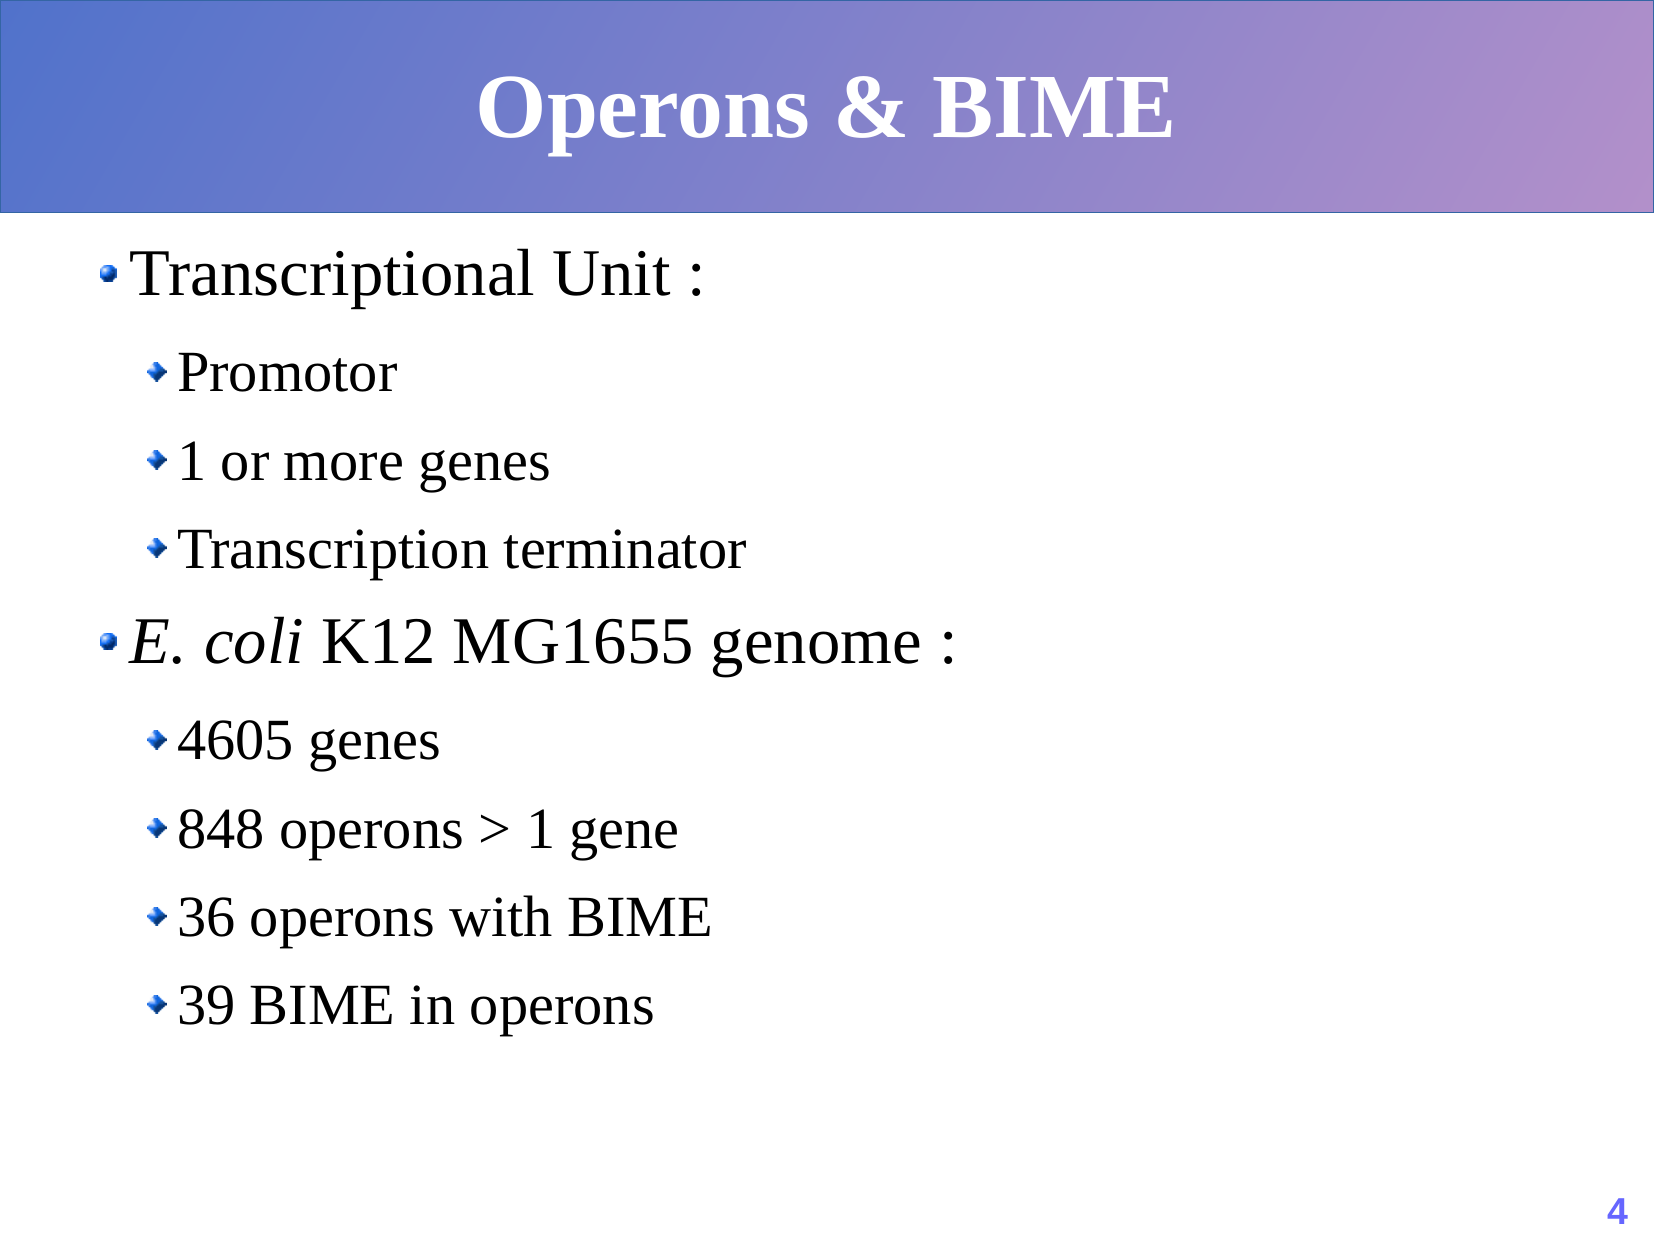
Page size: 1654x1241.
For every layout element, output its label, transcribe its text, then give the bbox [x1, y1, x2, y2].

title Operons & BIME [82, 23, 1571, 189]
list Transcriptional Unit : Promotor 1 or more genes Transcription terminator E. coli K12 MG1655 genome : 4605 genes 848 operons > 1 gene 36 operons with BIME 39 BIME in operons [82, 236, 1571, 1158]
text_box 4 [1592, 1183, 1641, 1241]
